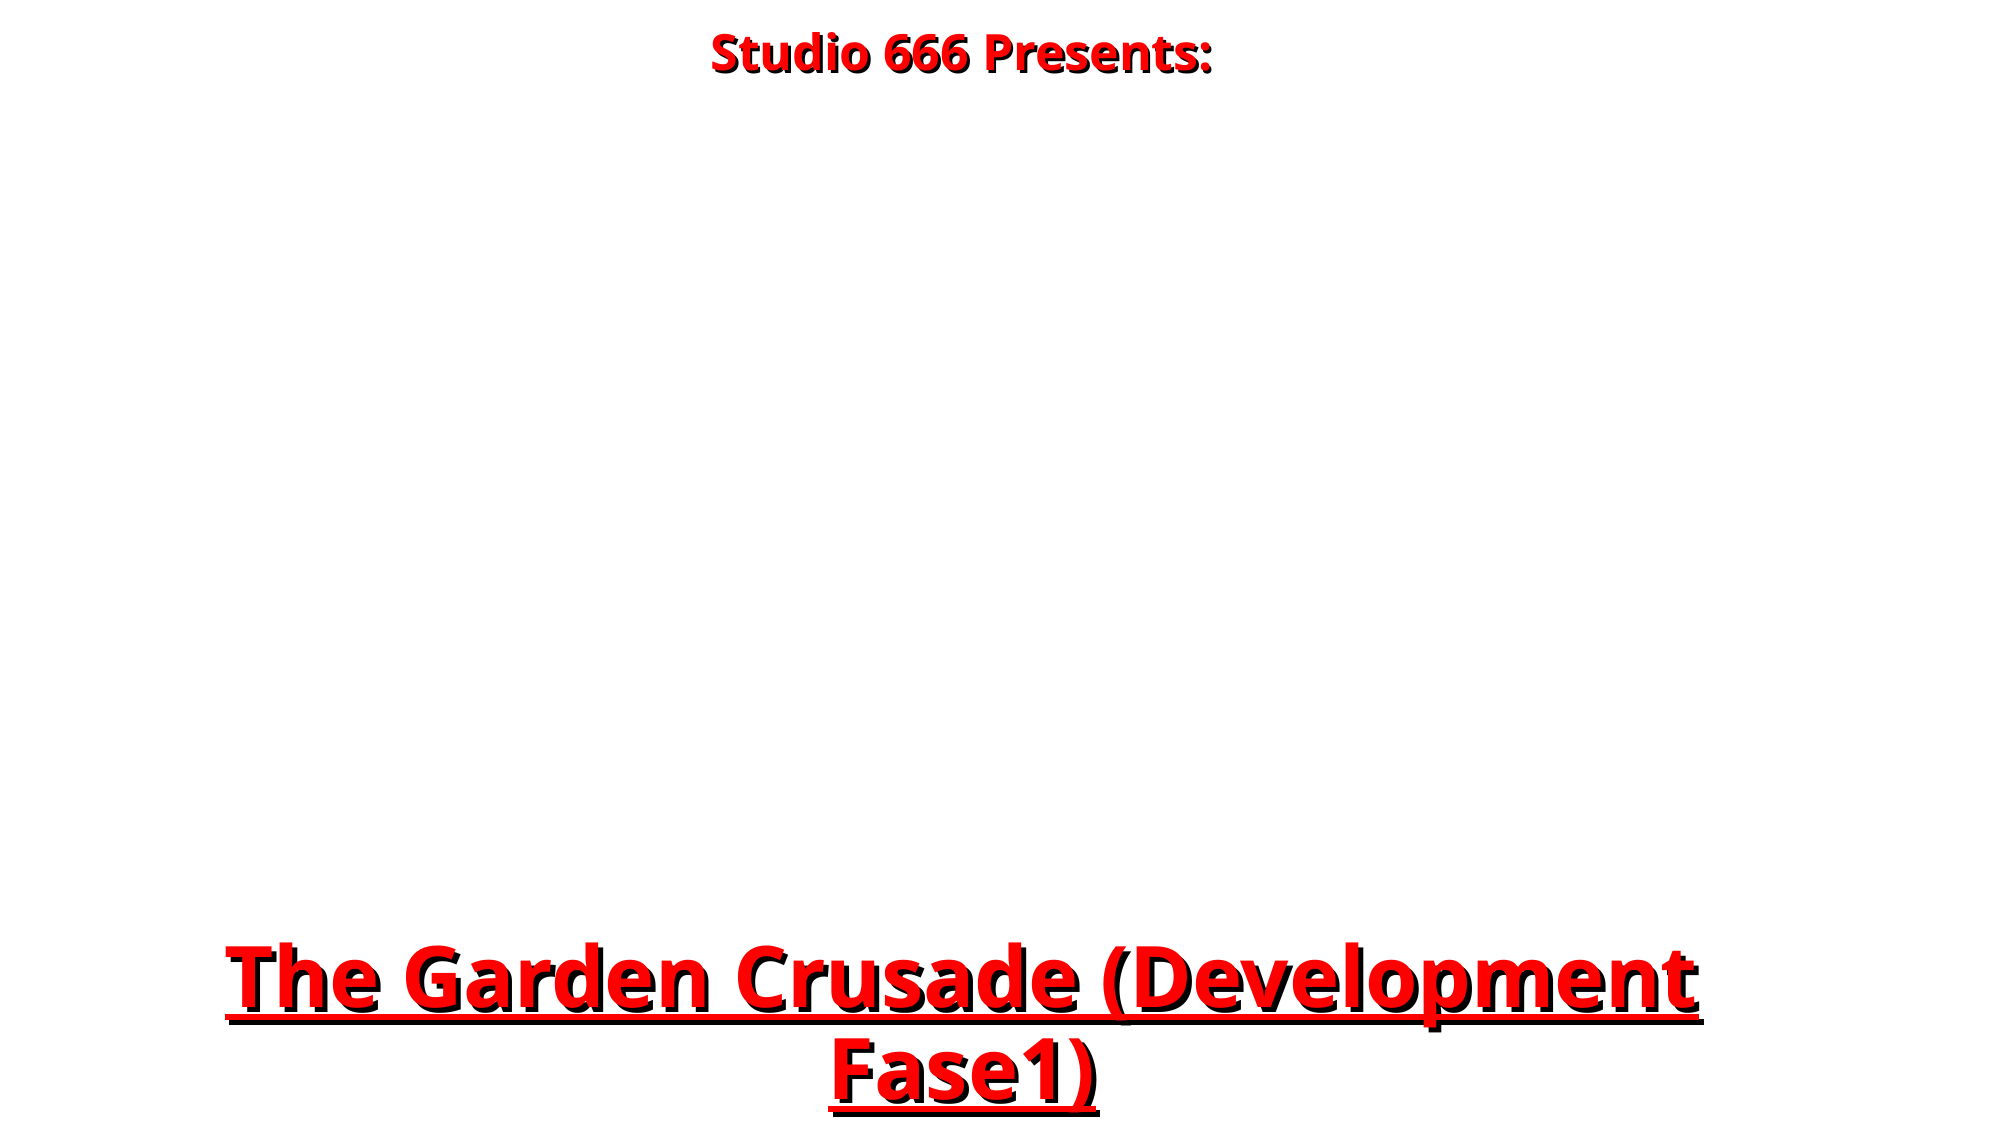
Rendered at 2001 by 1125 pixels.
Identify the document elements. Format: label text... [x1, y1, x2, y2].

title The Garden Crusade (Development Fase1) [150, 926, 1773, 1125]
subtitle Studio 666 Presents: [211, 19, 1712, 119]
